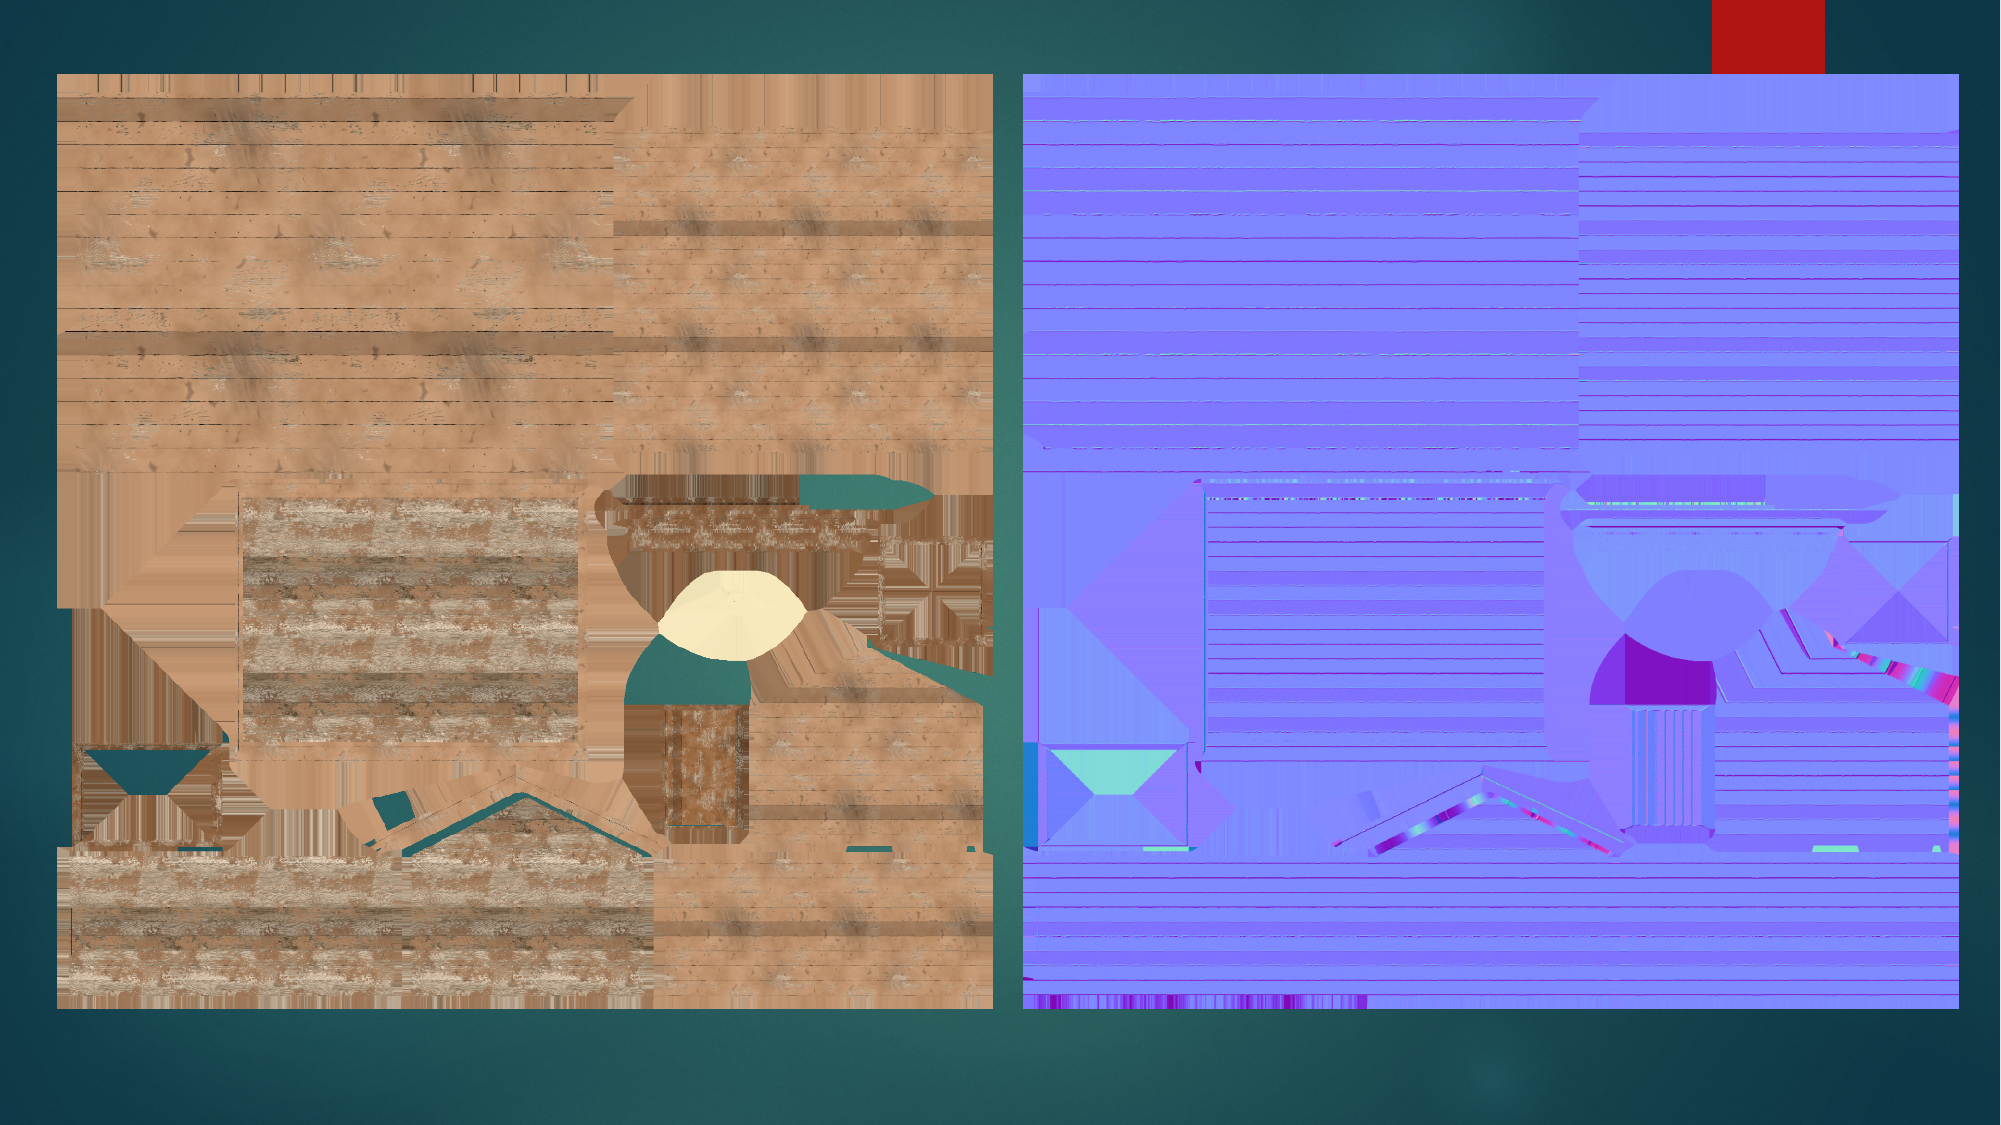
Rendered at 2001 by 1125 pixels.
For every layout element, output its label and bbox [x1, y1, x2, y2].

picture [1023, 74, 1959, 1009]
picture [57, 74, 993, 1009]
